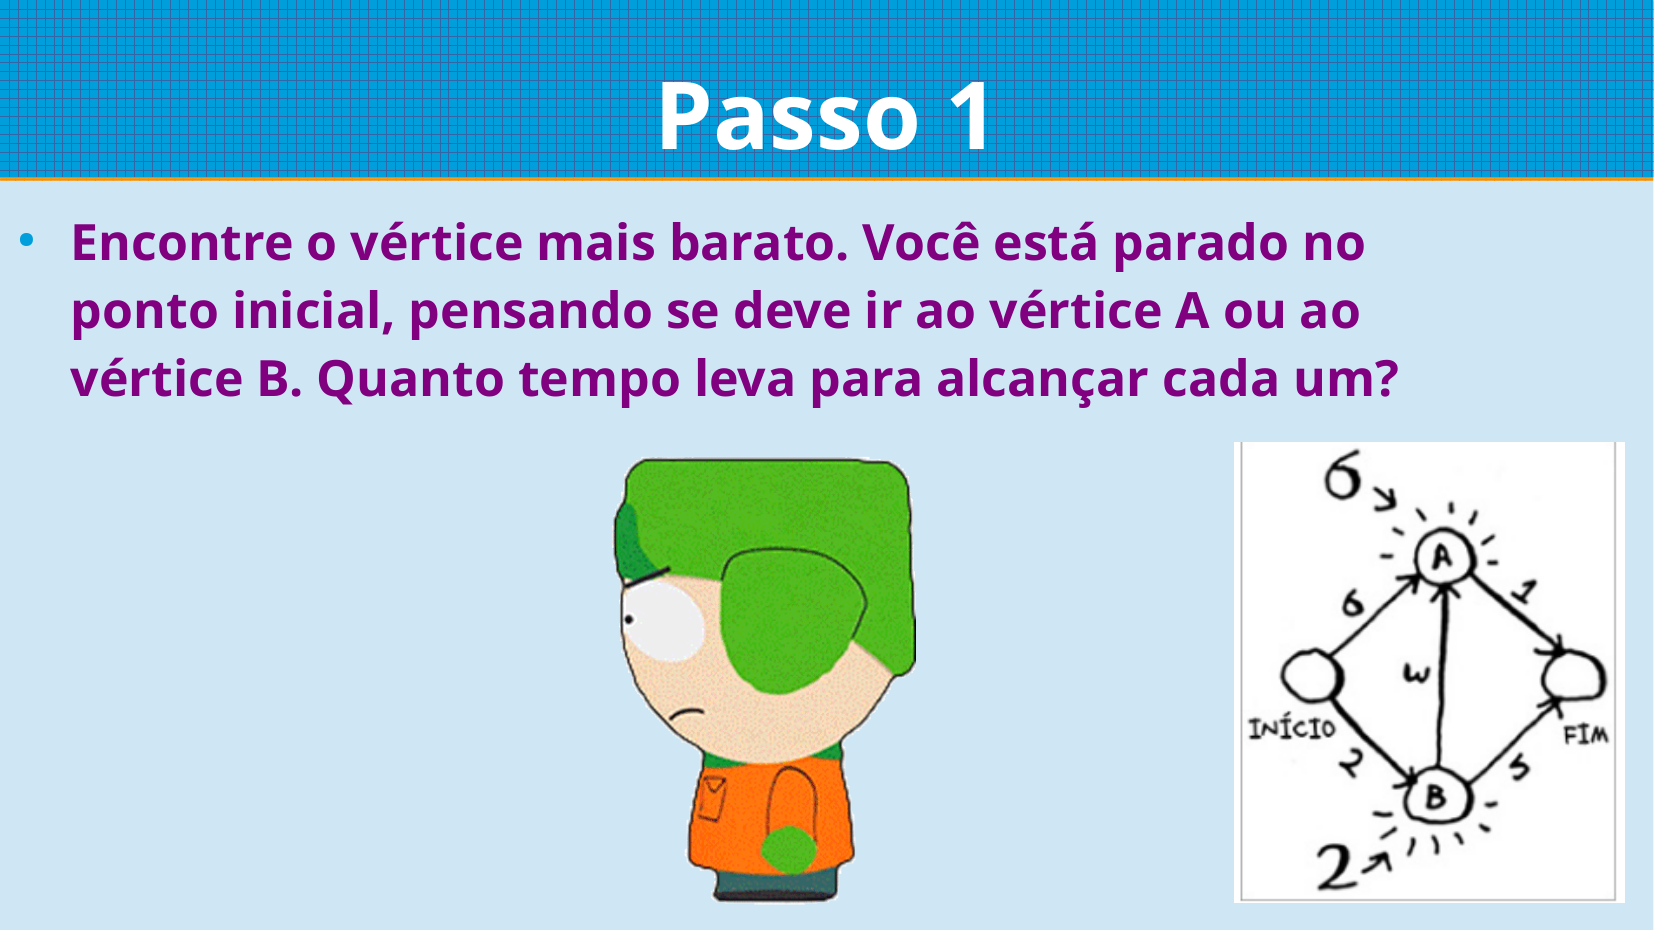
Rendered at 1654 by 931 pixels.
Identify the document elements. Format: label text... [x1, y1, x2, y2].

list Encontre o vértice mais barato. Você está parado no ponto inicial, pensando se deve ir ao vértice A ou ao vértice B. Quanto tempo leva para alcançar cada um? [0, 206, 1477, 783]
picture [413, 404, 916, 931]
title Passo 1 [88, 14, 1565, 178]
picture [1234, 442, 1625, 903]
